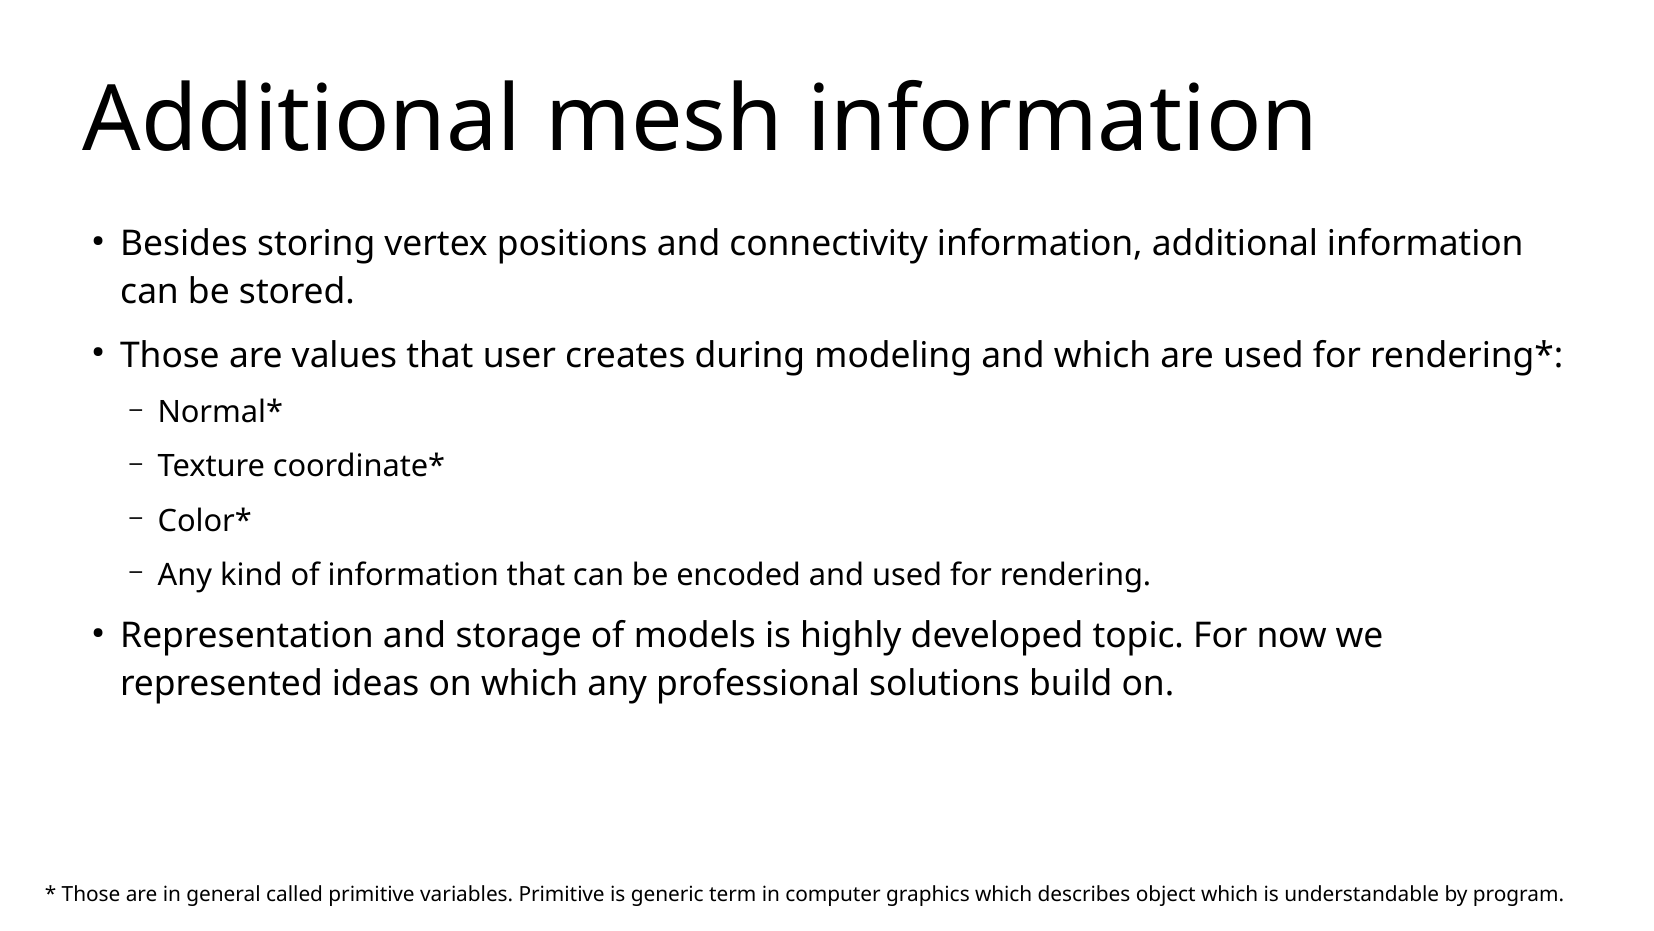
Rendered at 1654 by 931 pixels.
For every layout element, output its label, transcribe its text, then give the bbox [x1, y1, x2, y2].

title Additional mesh information [82, 37, 1571, 193]
list Besides storing vertex positions and connectivity information, additional information can be stored. Those are values that user creates during modeling and which are used for rendering*: Normal* Texture coordinate* Color* Any kind of information that can be encoded and used for rendering. Representation and storage of models is highly developed topic. For now we represented ideas on which any professional solutions build on. [82, 217, 1571, 758]
text_box * Those are in general called primitive variables. Primitive is generic term in computer graphics which describes object which is understandable by program. [30, 872, 1621, 913]
